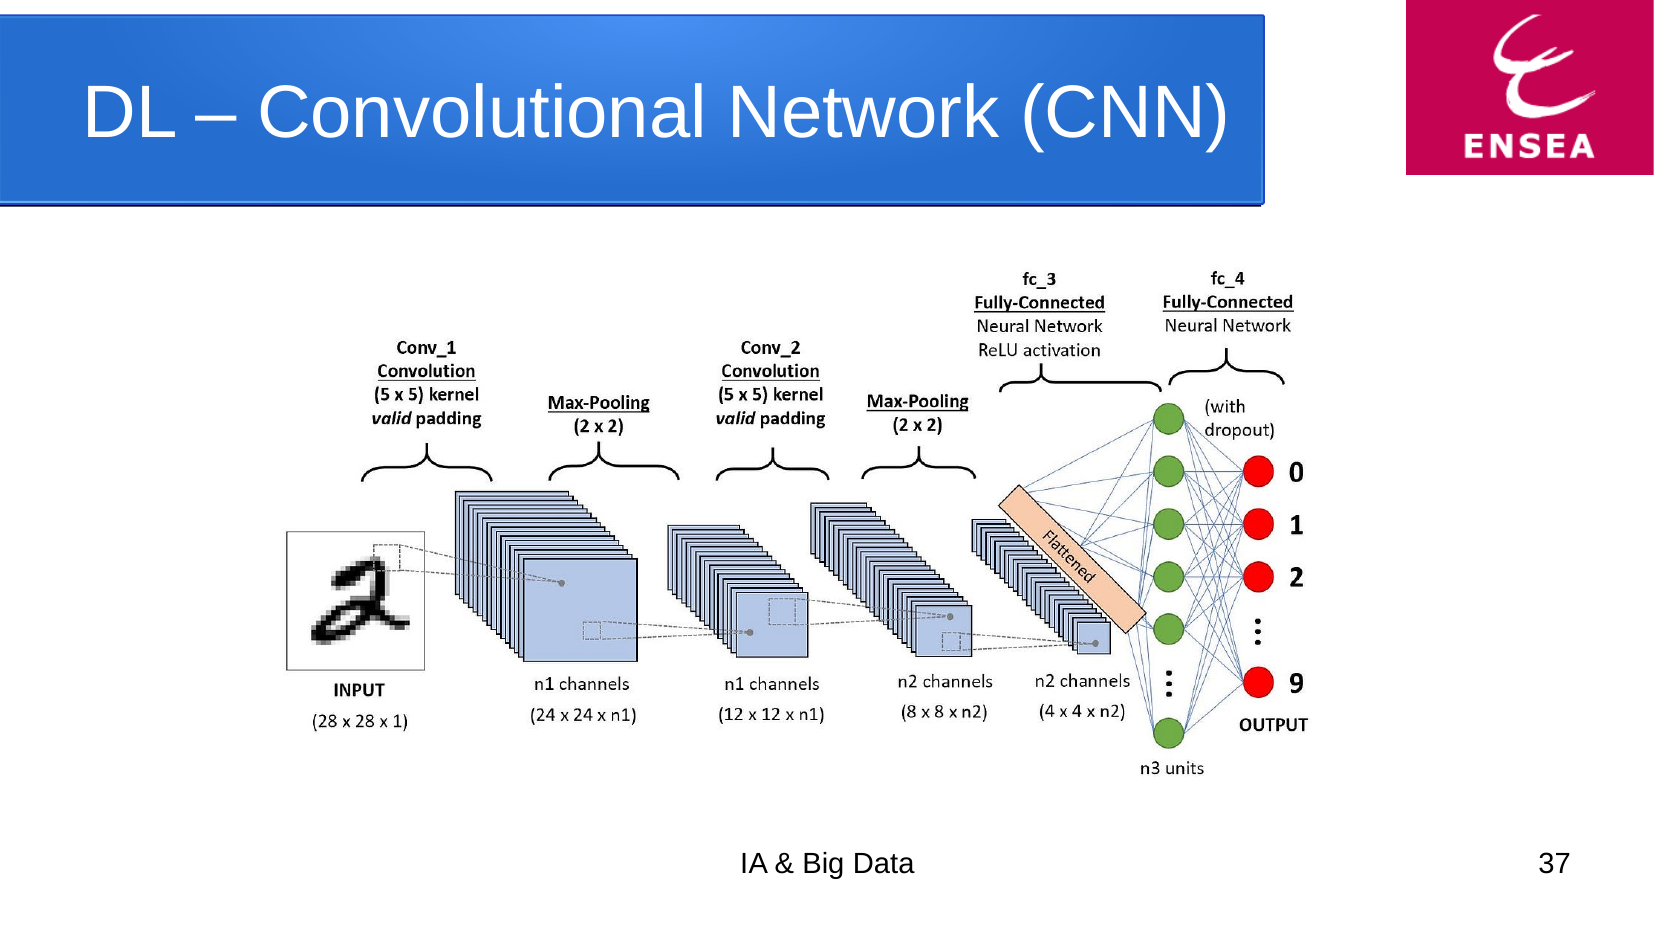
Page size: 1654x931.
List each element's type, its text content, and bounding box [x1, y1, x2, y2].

title DL – Convolutional Network (CNN) [82, 35, 1235, 189]
picture [1406, 0, 1654, 175]
picture [283, 247, 1323, 804]
